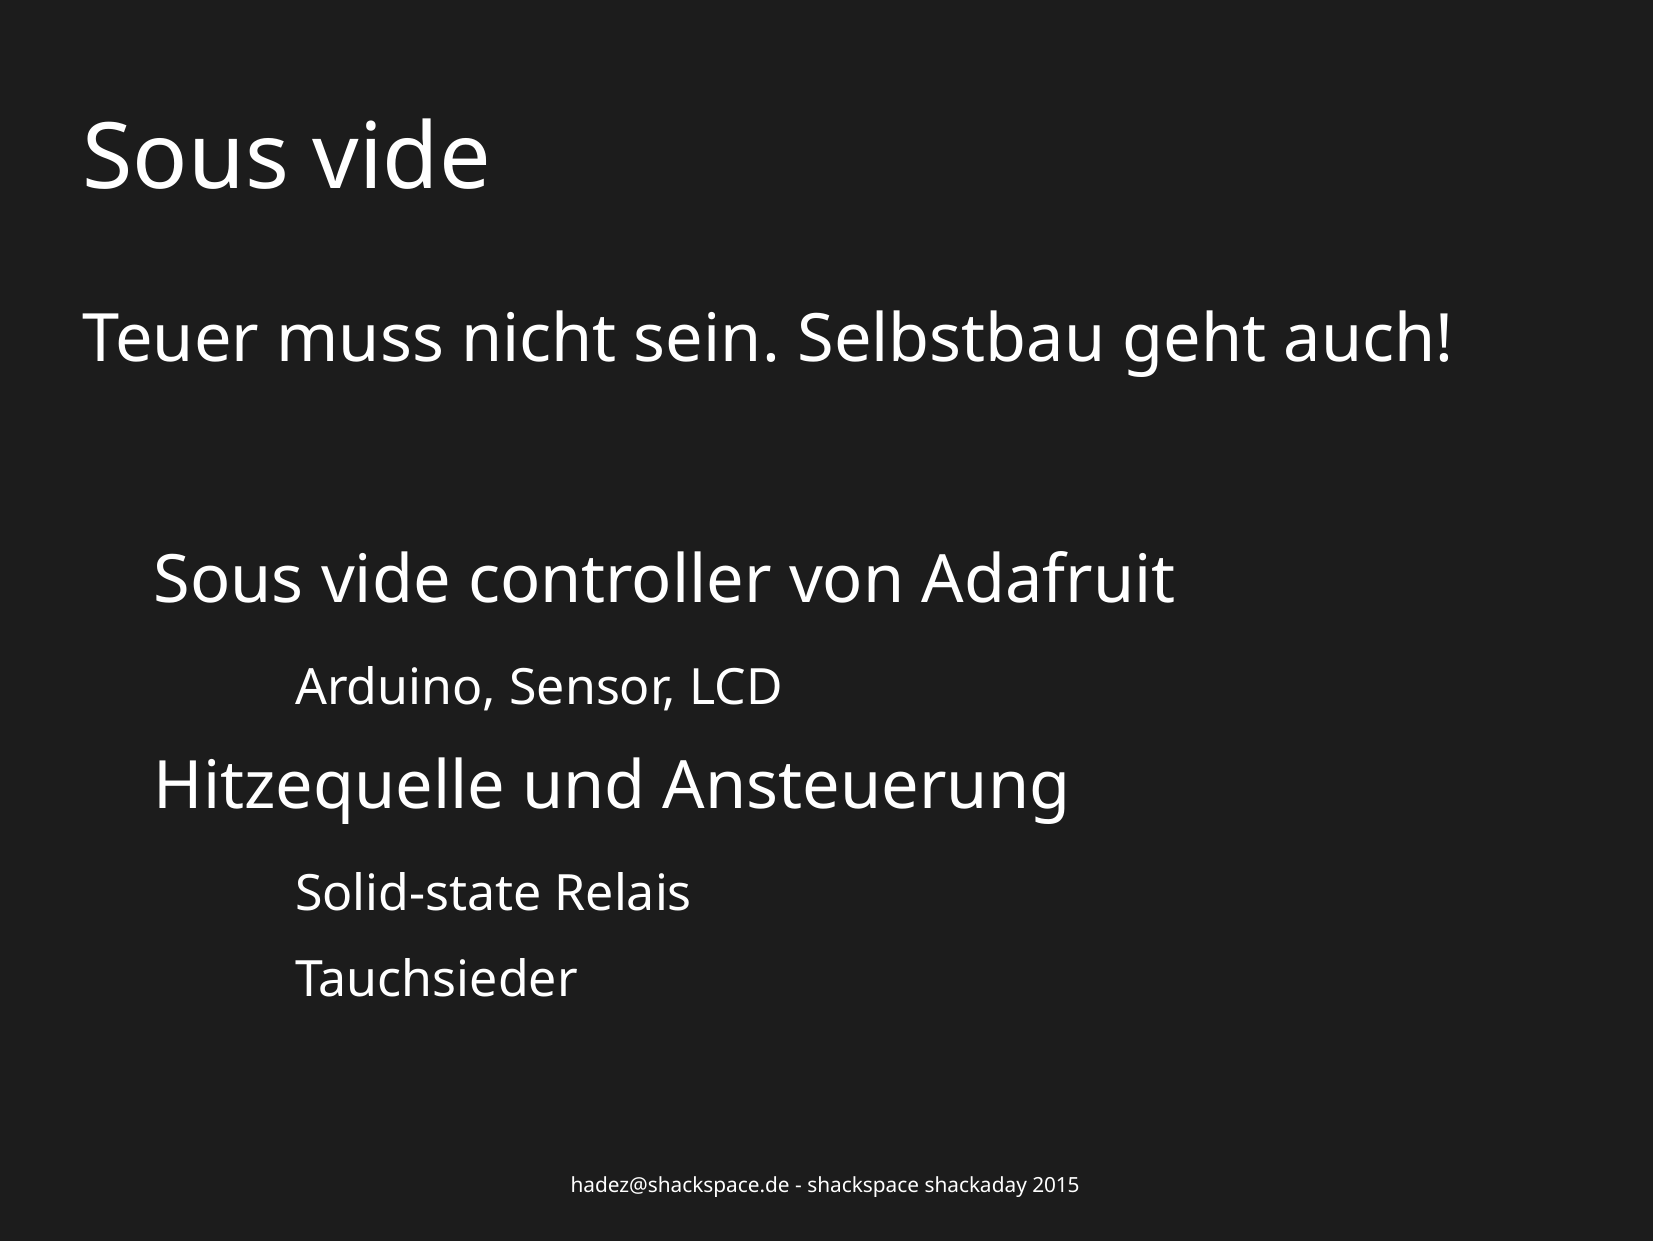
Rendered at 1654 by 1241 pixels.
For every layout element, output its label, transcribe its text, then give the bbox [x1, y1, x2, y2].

list Teuer muss nicht sein. Selbstbau geht auch! Sous vide controller von Adafruit Arduino, Sensor, LCD Hitzequelle und Ansteuerung Solid-state Relais Tauchsieder [82, 290, 1571, 1141]
title Sous vide [82, 49, 1571, 257]
